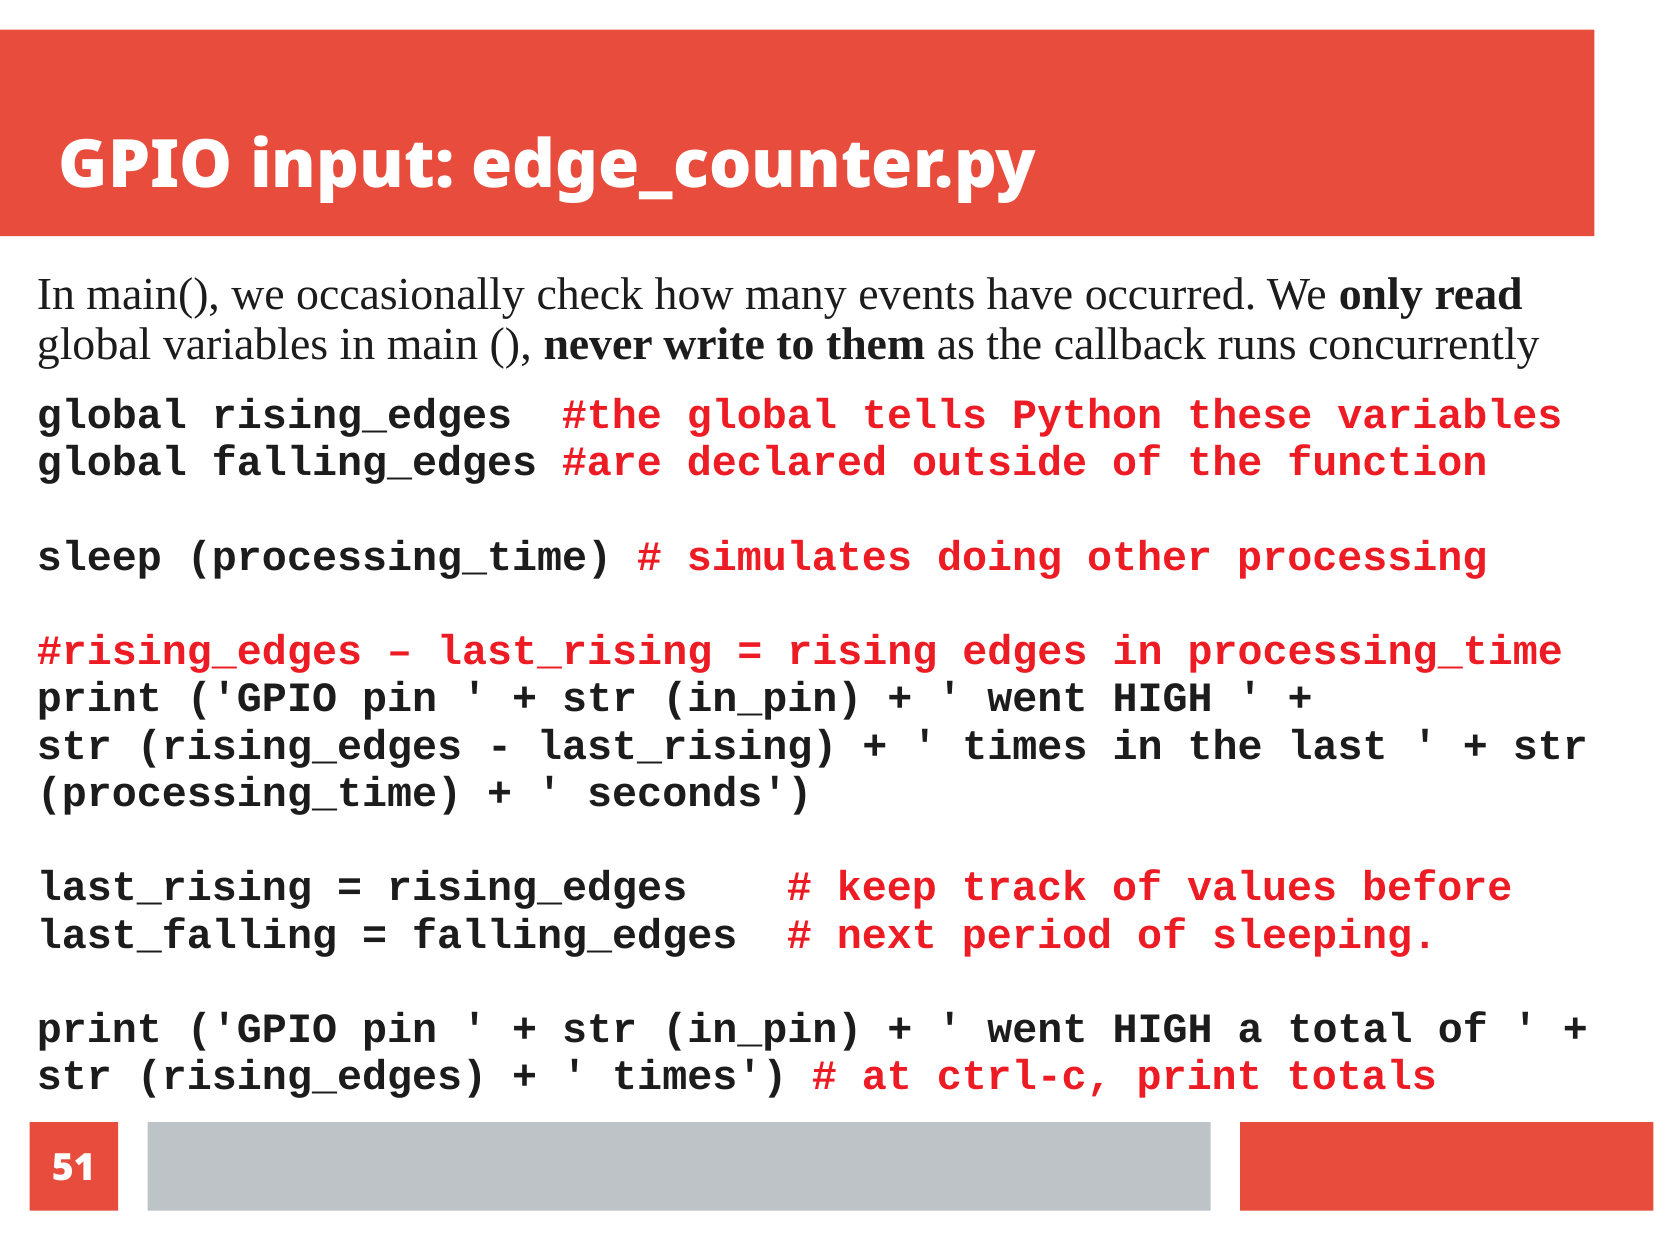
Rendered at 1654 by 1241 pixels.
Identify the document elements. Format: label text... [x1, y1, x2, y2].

list In main(), we occasionally check how many events have occurred. We only read global variables in main (), never write to them as the callback runs concurrently global rising_edges #the global tells Python these variables global falling_edges #are declared outside of the function sleep (processing_time) # simulates doing other processing #rising_edges – last_rising = rising edges in processing_time print ('GPIO pin ' + str (in_pin) + ' went HIGH ' + str (rising_edges - last_rising) + ' times in the last ' + str (processing_time) + ' seconds') last_rising = rising_edges # keep track of values before last_falling = falling_edges # next period of sleeping. print ('GPIO pin ' + str (in_pin) + ' went HIGH a total of ' + str (rising_edges) + ' times') # at ctrl-c, print totals [36, 268, 1624, 1119]
title GPIO input: edge_counter.py [59, 59, 1595, 207]
